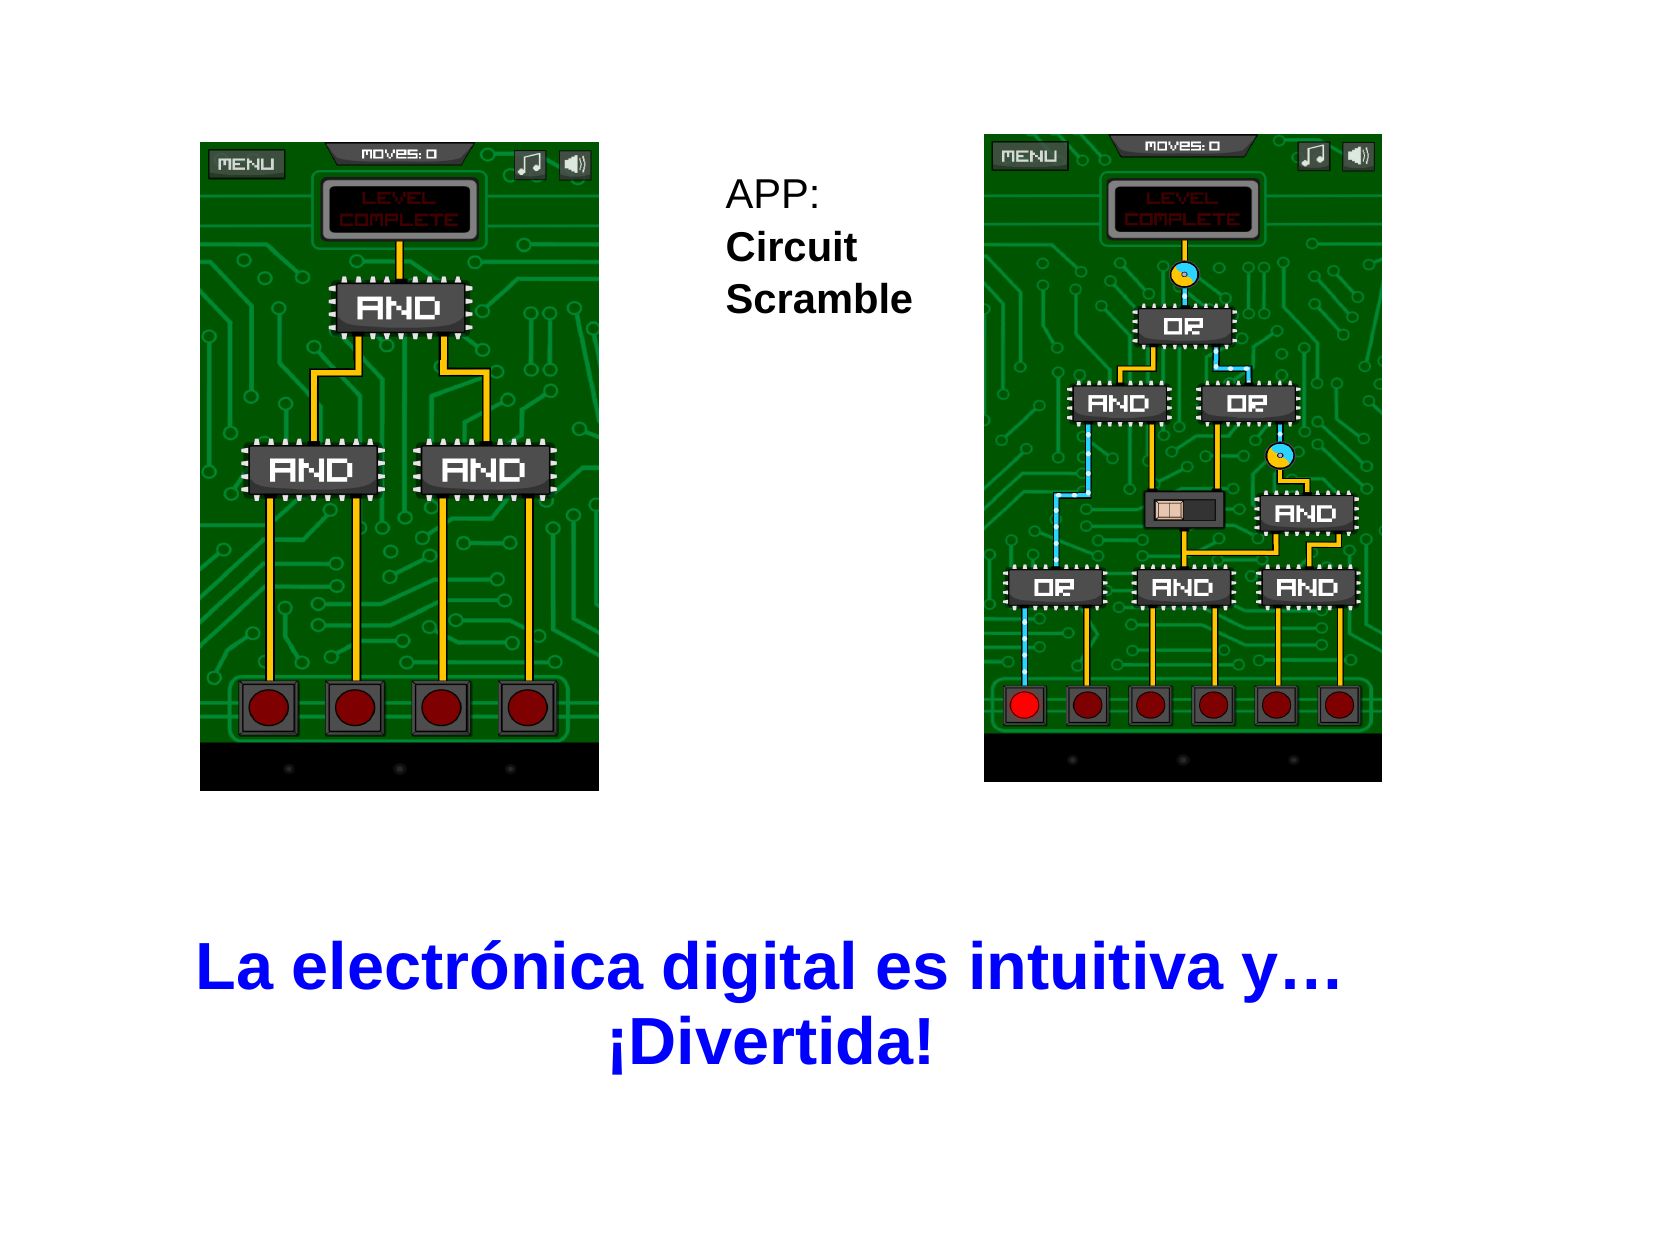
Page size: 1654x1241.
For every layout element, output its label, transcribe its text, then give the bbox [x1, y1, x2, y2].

text_box APP: Circuit Scramble [675, 163, 934, 348]
text_box La electrónica digital es intuitiva y… ¡Divertida! [149, 922, 1394, 1087]
picture [200, 142, 599, 791]
picture [984, 134, 1382, 782]
